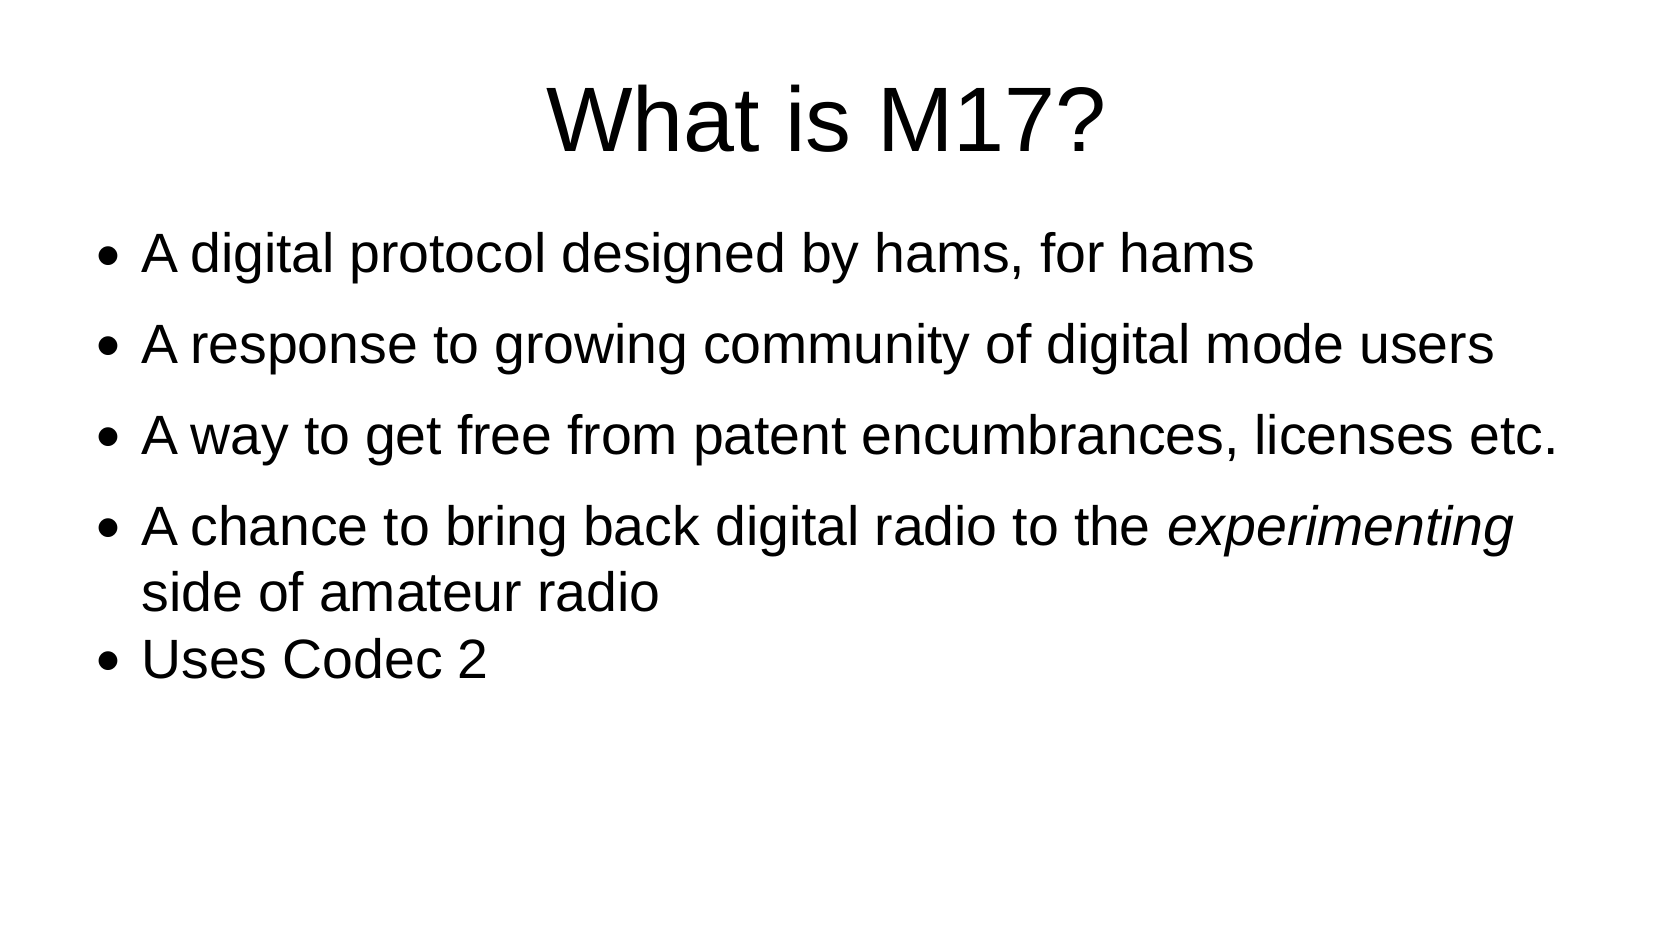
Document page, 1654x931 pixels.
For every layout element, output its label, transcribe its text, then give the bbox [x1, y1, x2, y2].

text_box A digital protocol designed by hams, for hams A response to growing community of digital mode users A way to get free from patent encumbrances, licenses etc. A chance to bring back digital radio to the experimenting side of amateur radio Uses Codec 2 [82, 217, 1571, 757]
text_box What is M17? [82, 37, 1571, 193]
